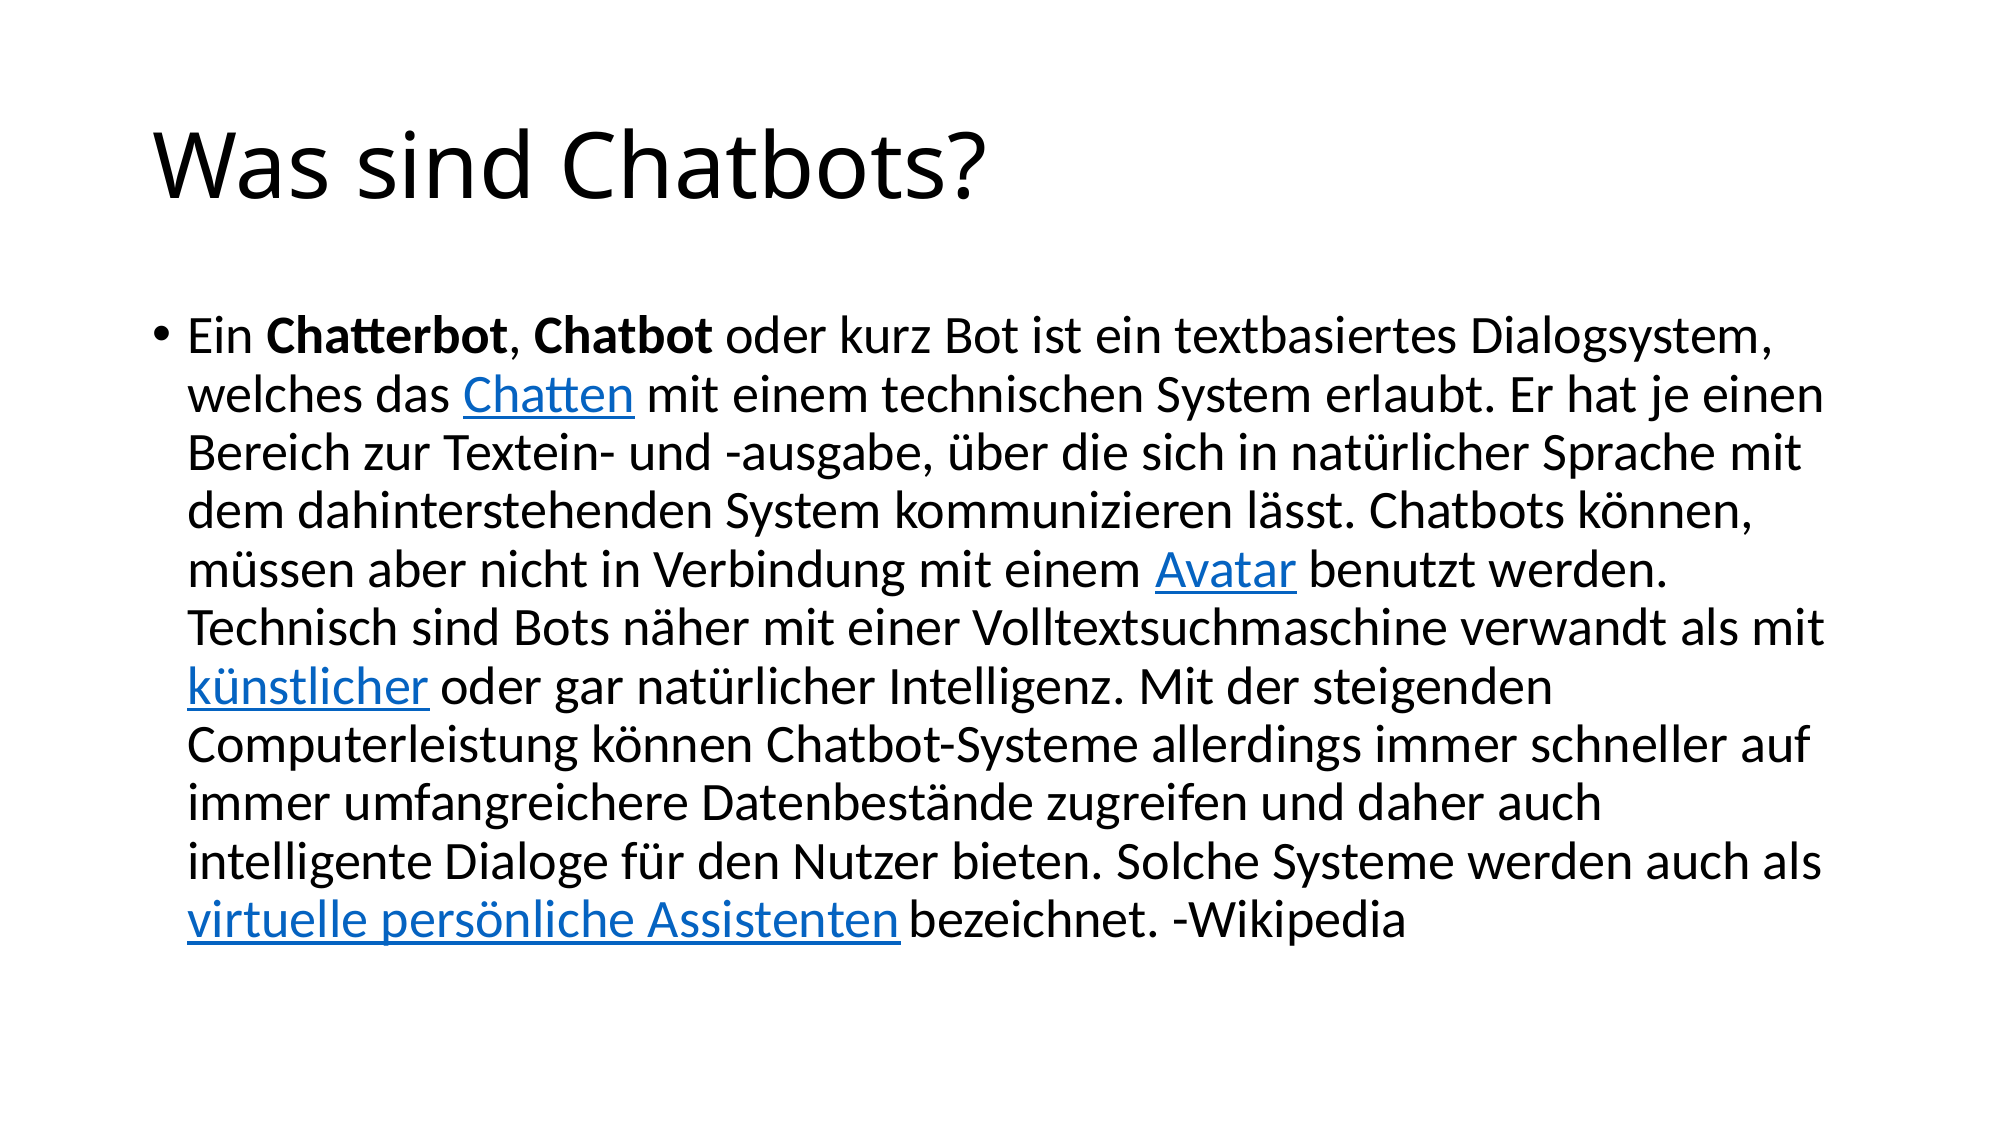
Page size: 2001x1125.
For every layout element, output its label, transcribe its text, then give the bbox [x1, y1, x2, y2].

title Was sind Chatbots? [137, 59, 1863, 278]
list Ein Chatterbot, Chatbot oder kurz Bot ist ein textbasiertes Dialogsystem, welches das Chatten mit einem technischen System erlaubt. Er hat je einen Bereich zur Textein- und -ausgabe, über die sich in natürlicher Sprache mit dem dahinterstehenden System kommunizieren lässt. Chatbots können, müssen aber nicht in Verbindung mit einem Avatar benutzt werden. Technisch sind Bots näher mit einer Volltextsuchmaschine verwandt als mit künstlicher oder gar natürlicher Intelligenz. Mit der steigenden Computerleistung können Chatbot-Systeme allerdings immer schneller auf immer umfangreichere Datenbestände zugreifen und daher auch intelligente Dialoge für den Nutzer bieten. Solche Systeme werden auch als virtuelle persönliche Assistenten bezeichnet. -Wikipedia [137, 299, 1863, 1014]
